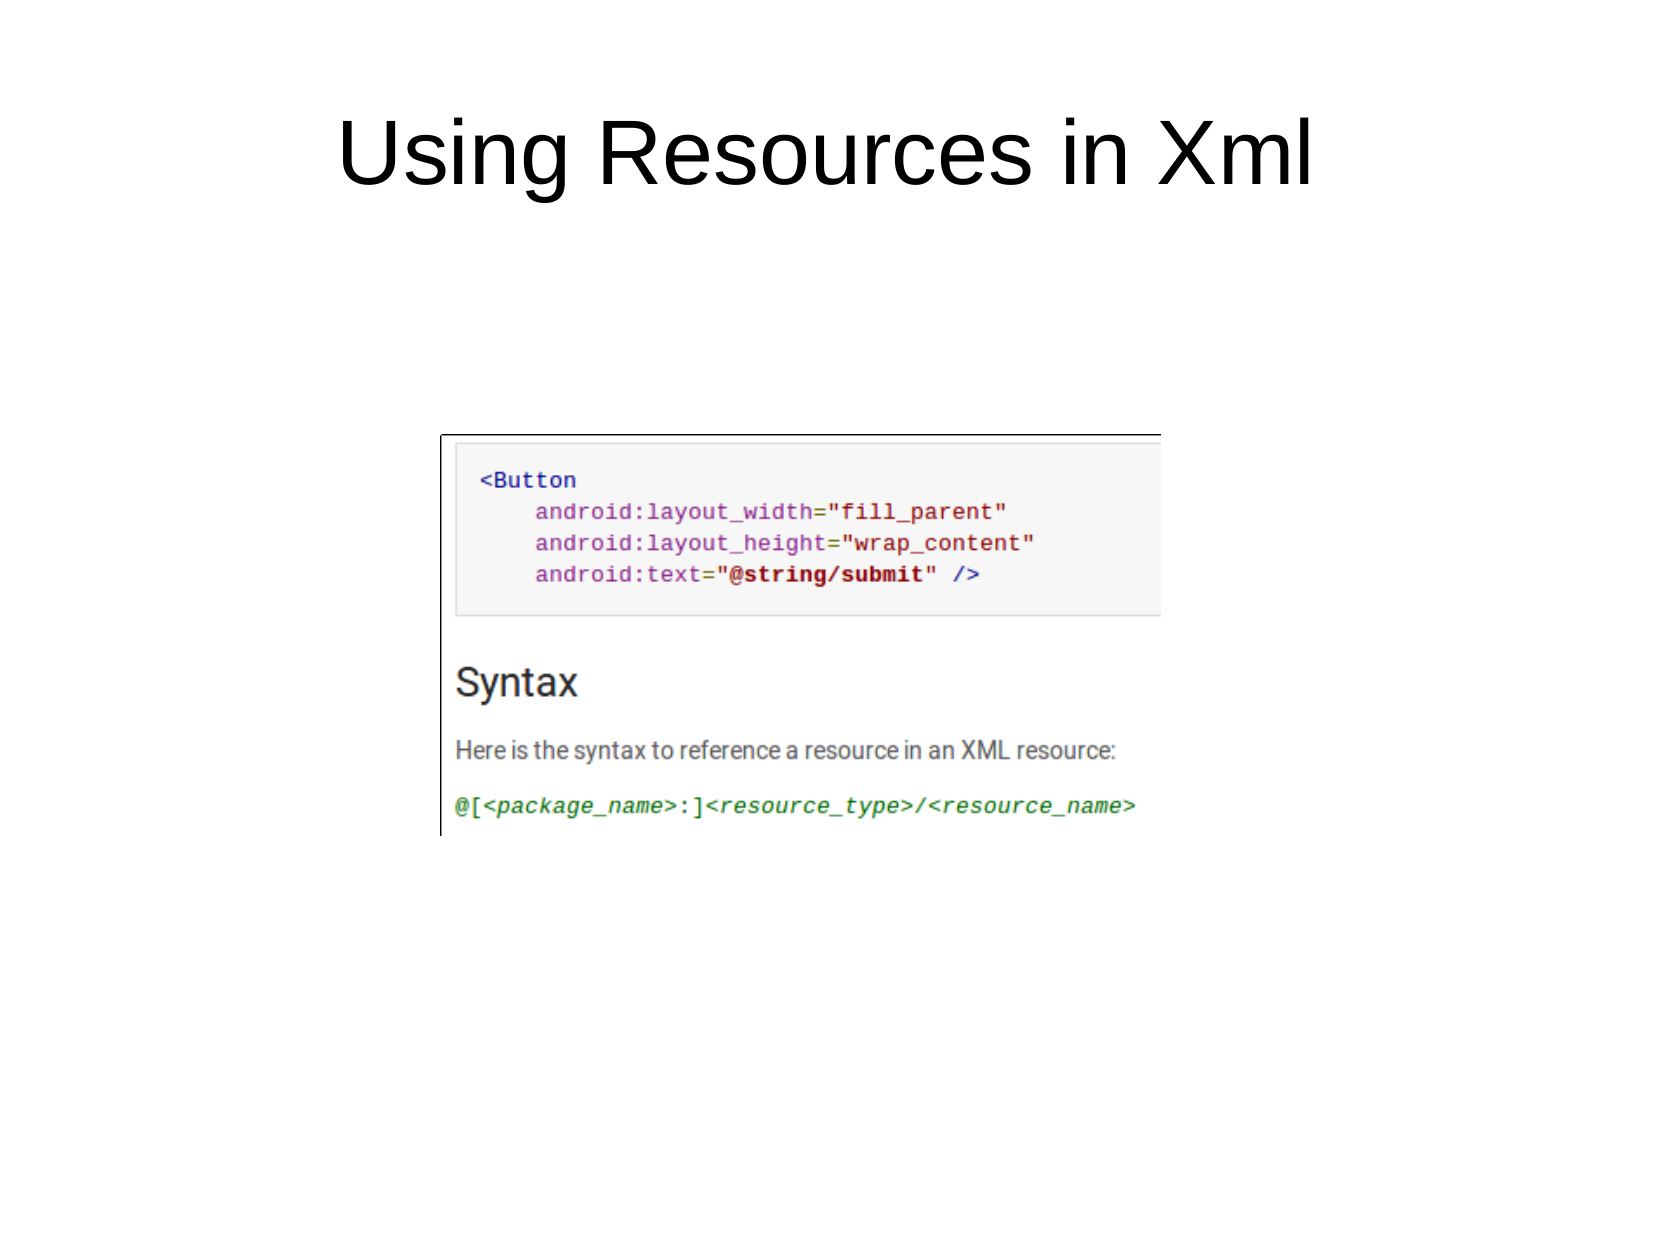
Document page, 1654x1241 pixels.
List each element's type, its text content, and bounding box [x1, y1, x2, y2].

title Using Resources in Xml [82, 49, 1571, 257]
picture [440, 434, 1161, 836]
